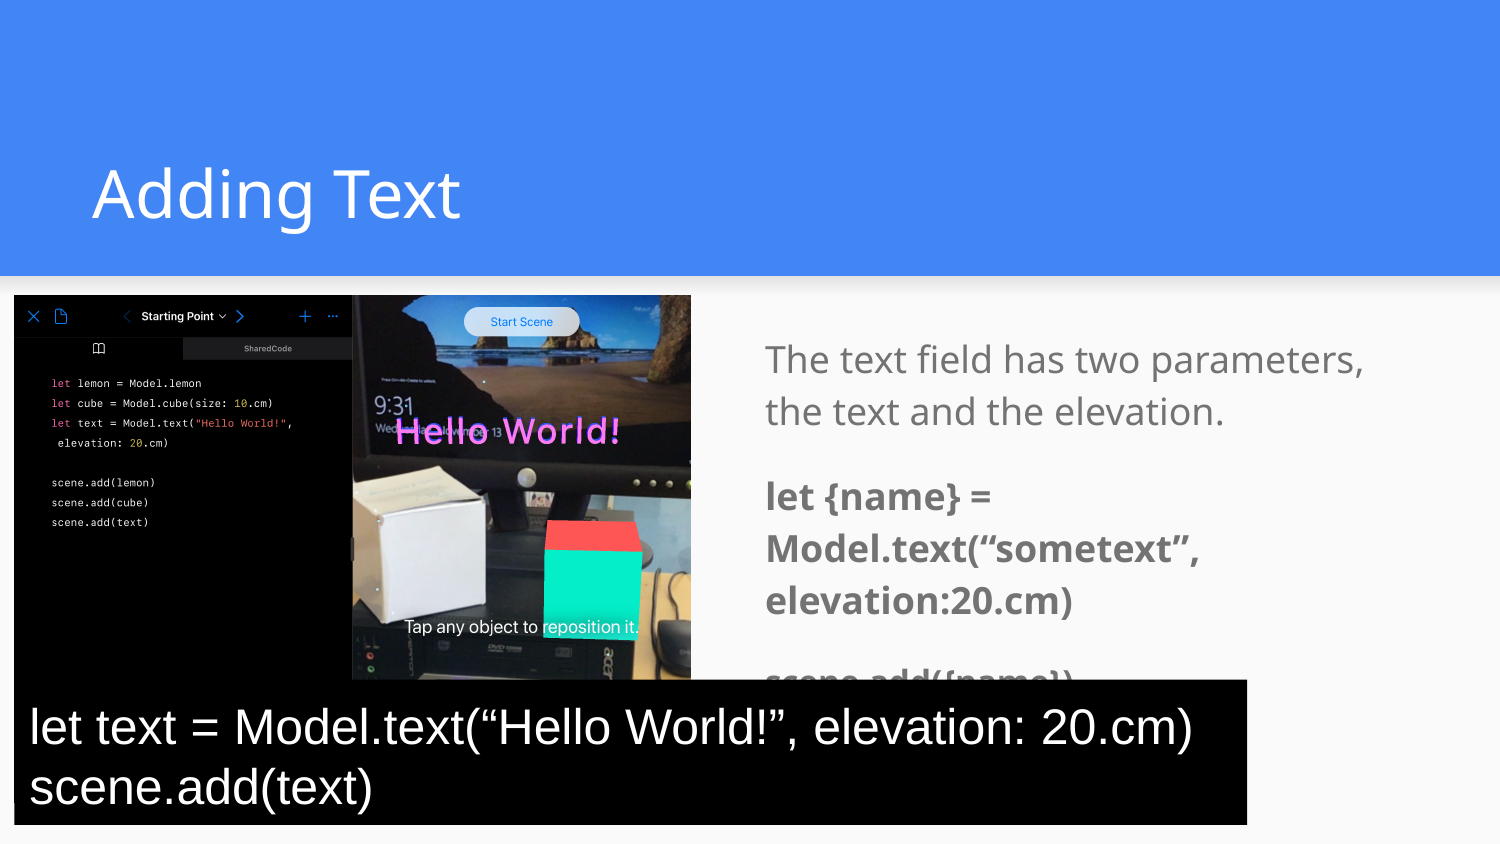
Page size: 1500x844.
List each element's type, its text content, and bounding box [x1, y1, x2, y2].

picture [14, 295, 691, 679]
text_box let text = Model.text(“Hello World!”, elevation: 20.cm) scene.add(text) [14, 679, 1248, 825]
list The text field has two parameters, the text and the elevation. let {name} = Model.text(“sometext”, elevation:20.cm) scene.add({name}) [750, 314, 1427, 760]
title Adding Text [77, 121, 1427, 248]
